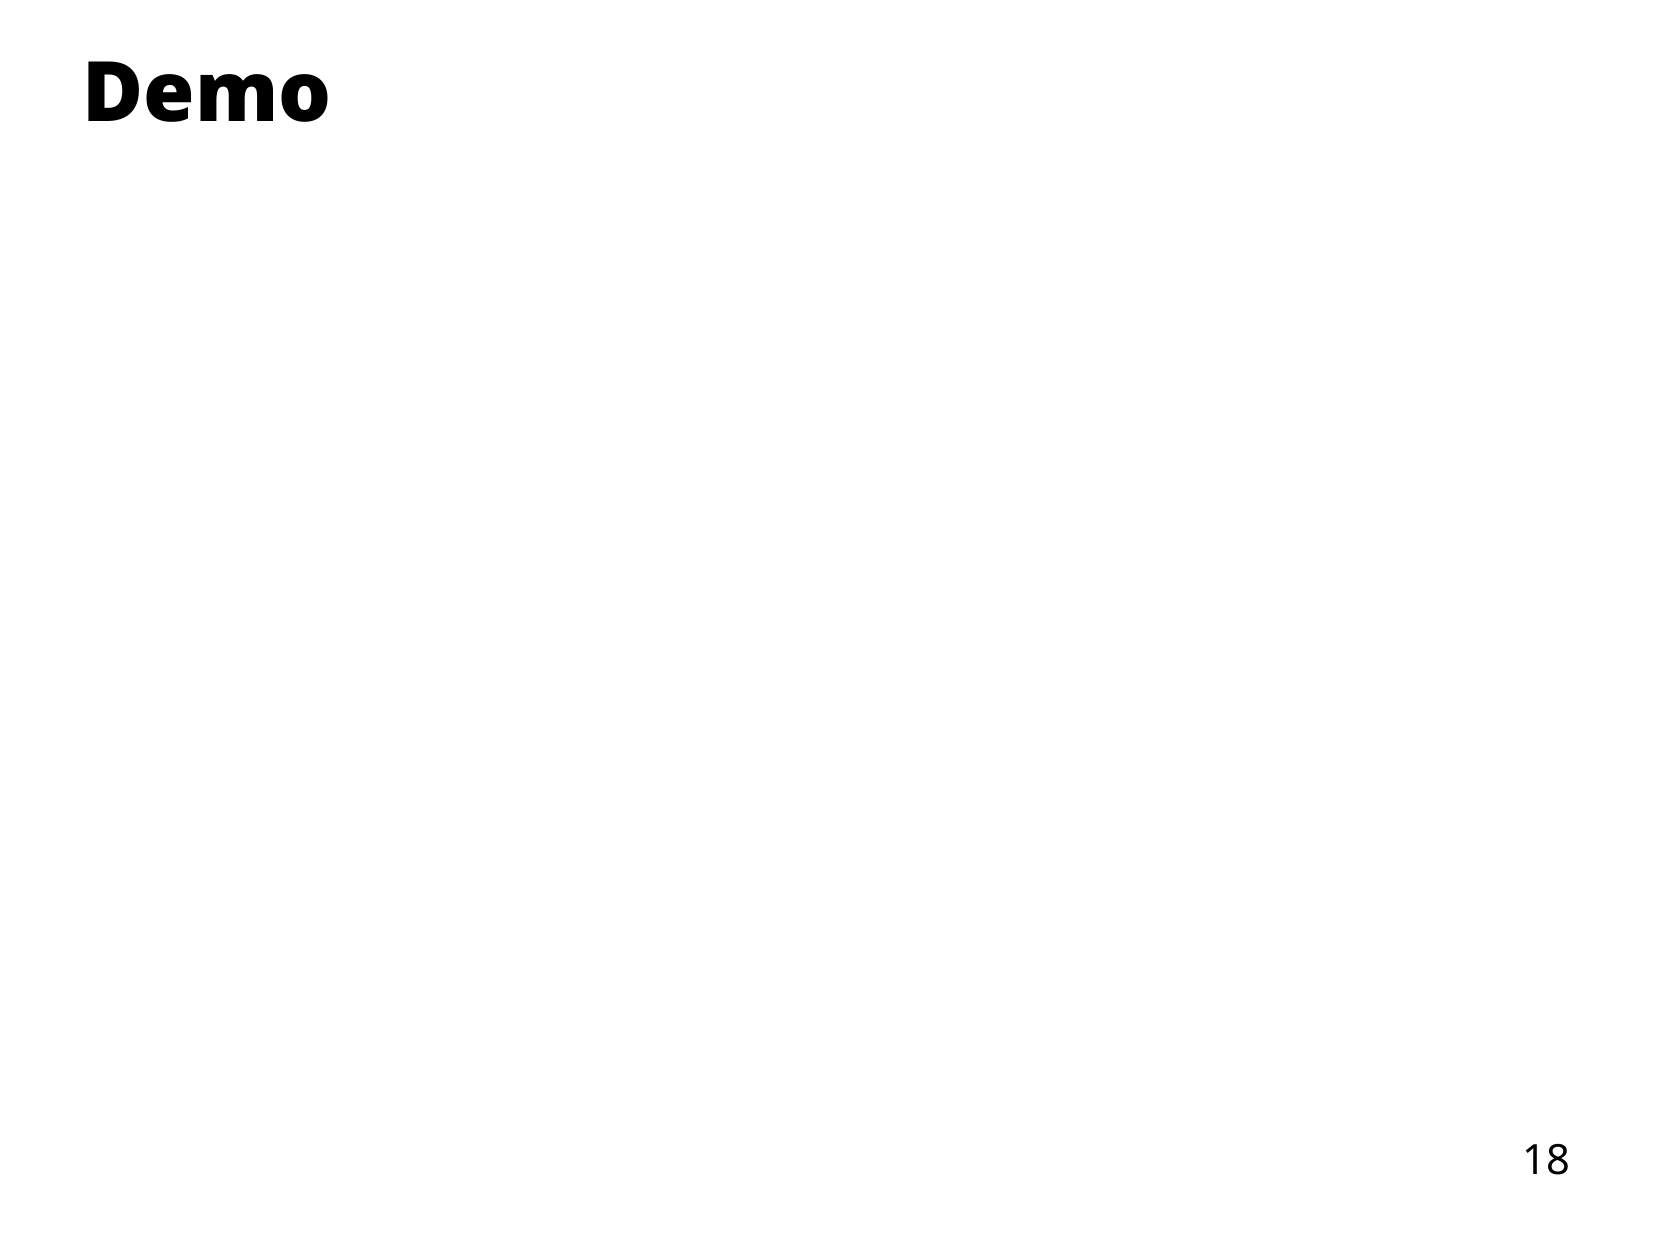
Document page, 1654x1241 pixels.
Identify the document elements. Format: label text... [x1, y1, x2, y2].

title Demo [82, 37, 1571, 143]
